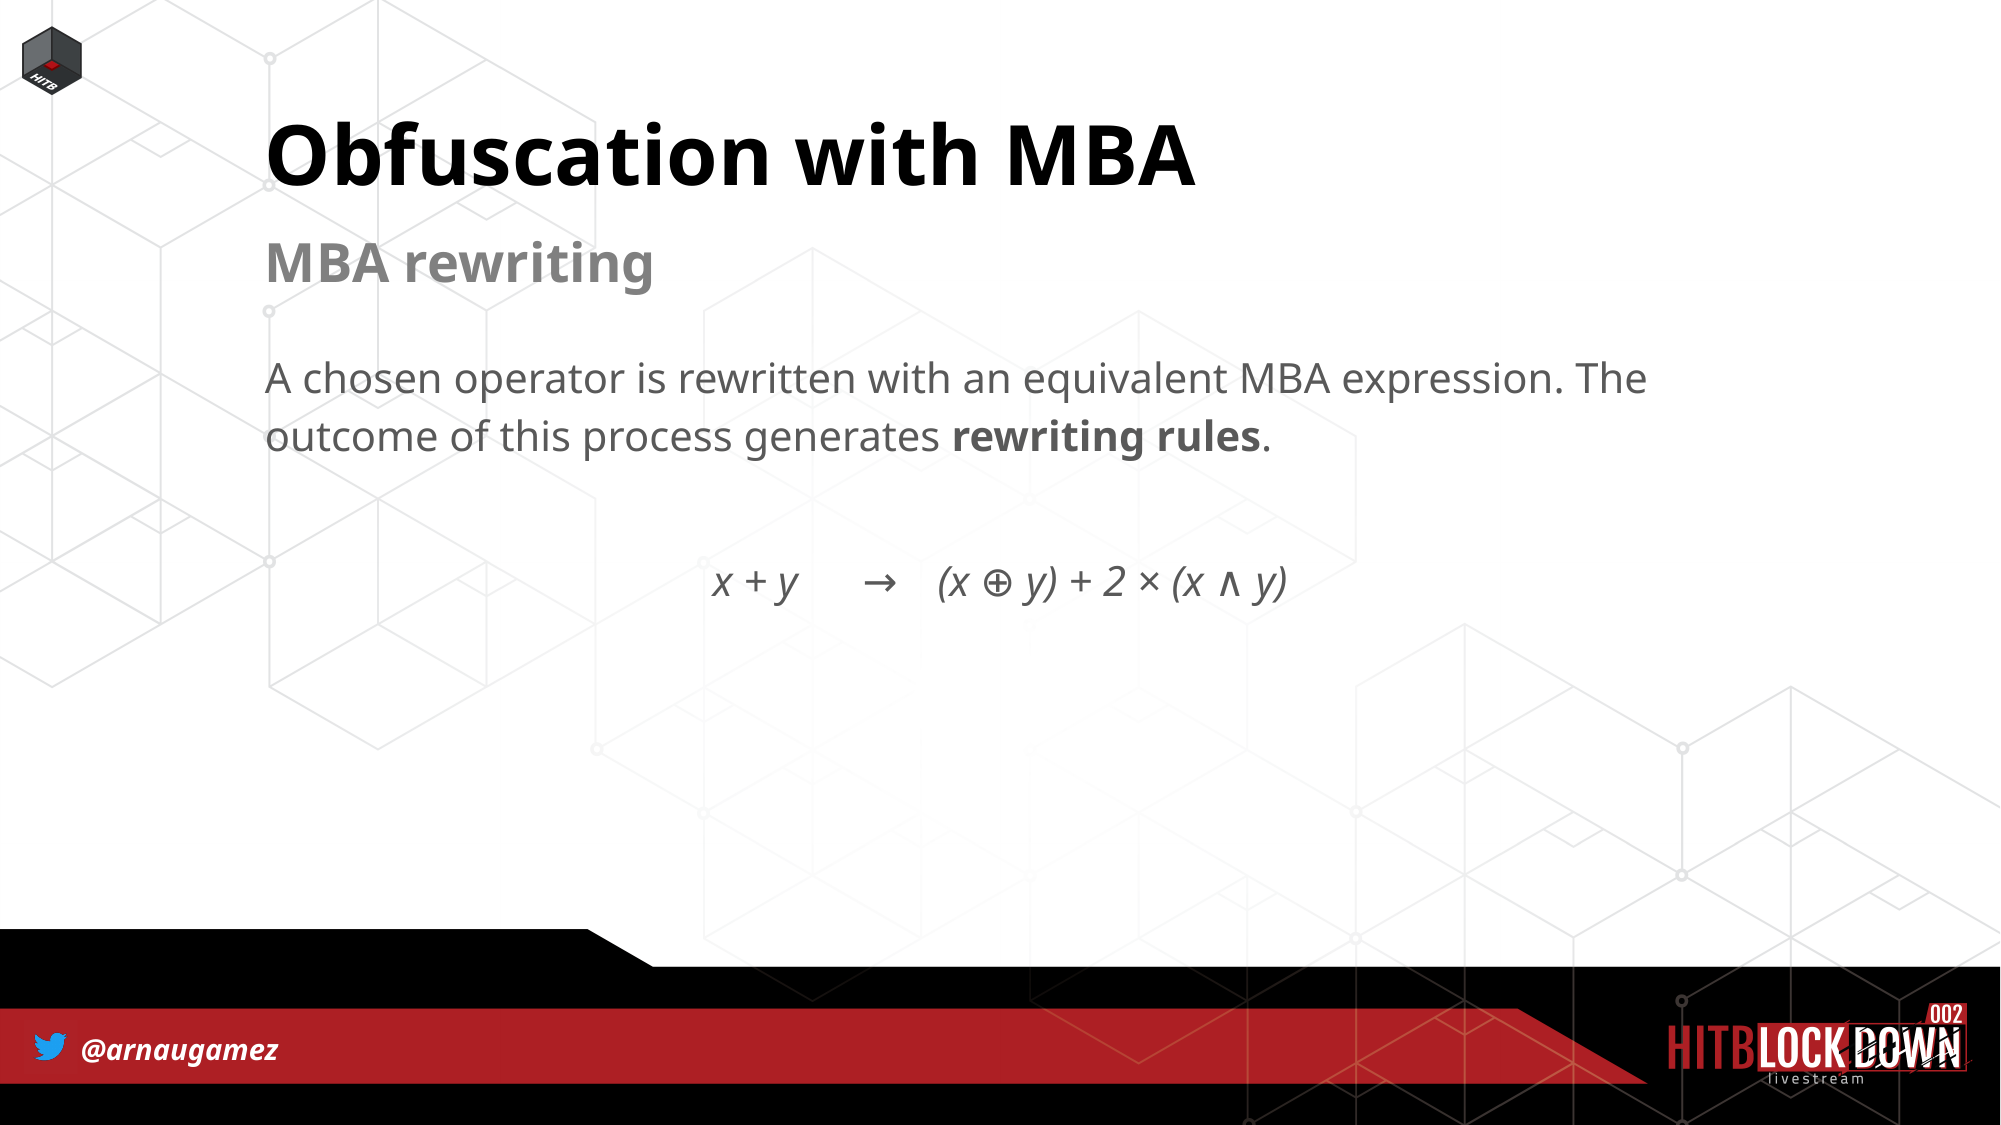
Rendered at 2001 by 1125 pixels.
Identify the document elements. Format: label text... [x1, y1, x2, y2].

text_box MBA rewriting [249, 227, 1790, 322]
text_box A chosen operator is rewritten with an equivalent MBA expression. The outcome of this process generates rewriting rules. x + y → (x ⊕ y) + 2 × (x ∧ y) [250, 336, 1751, 706]
title Obfuscation with MBA [249, 108, 1750, 210]
picture [0, 0, 2001, 1125]
